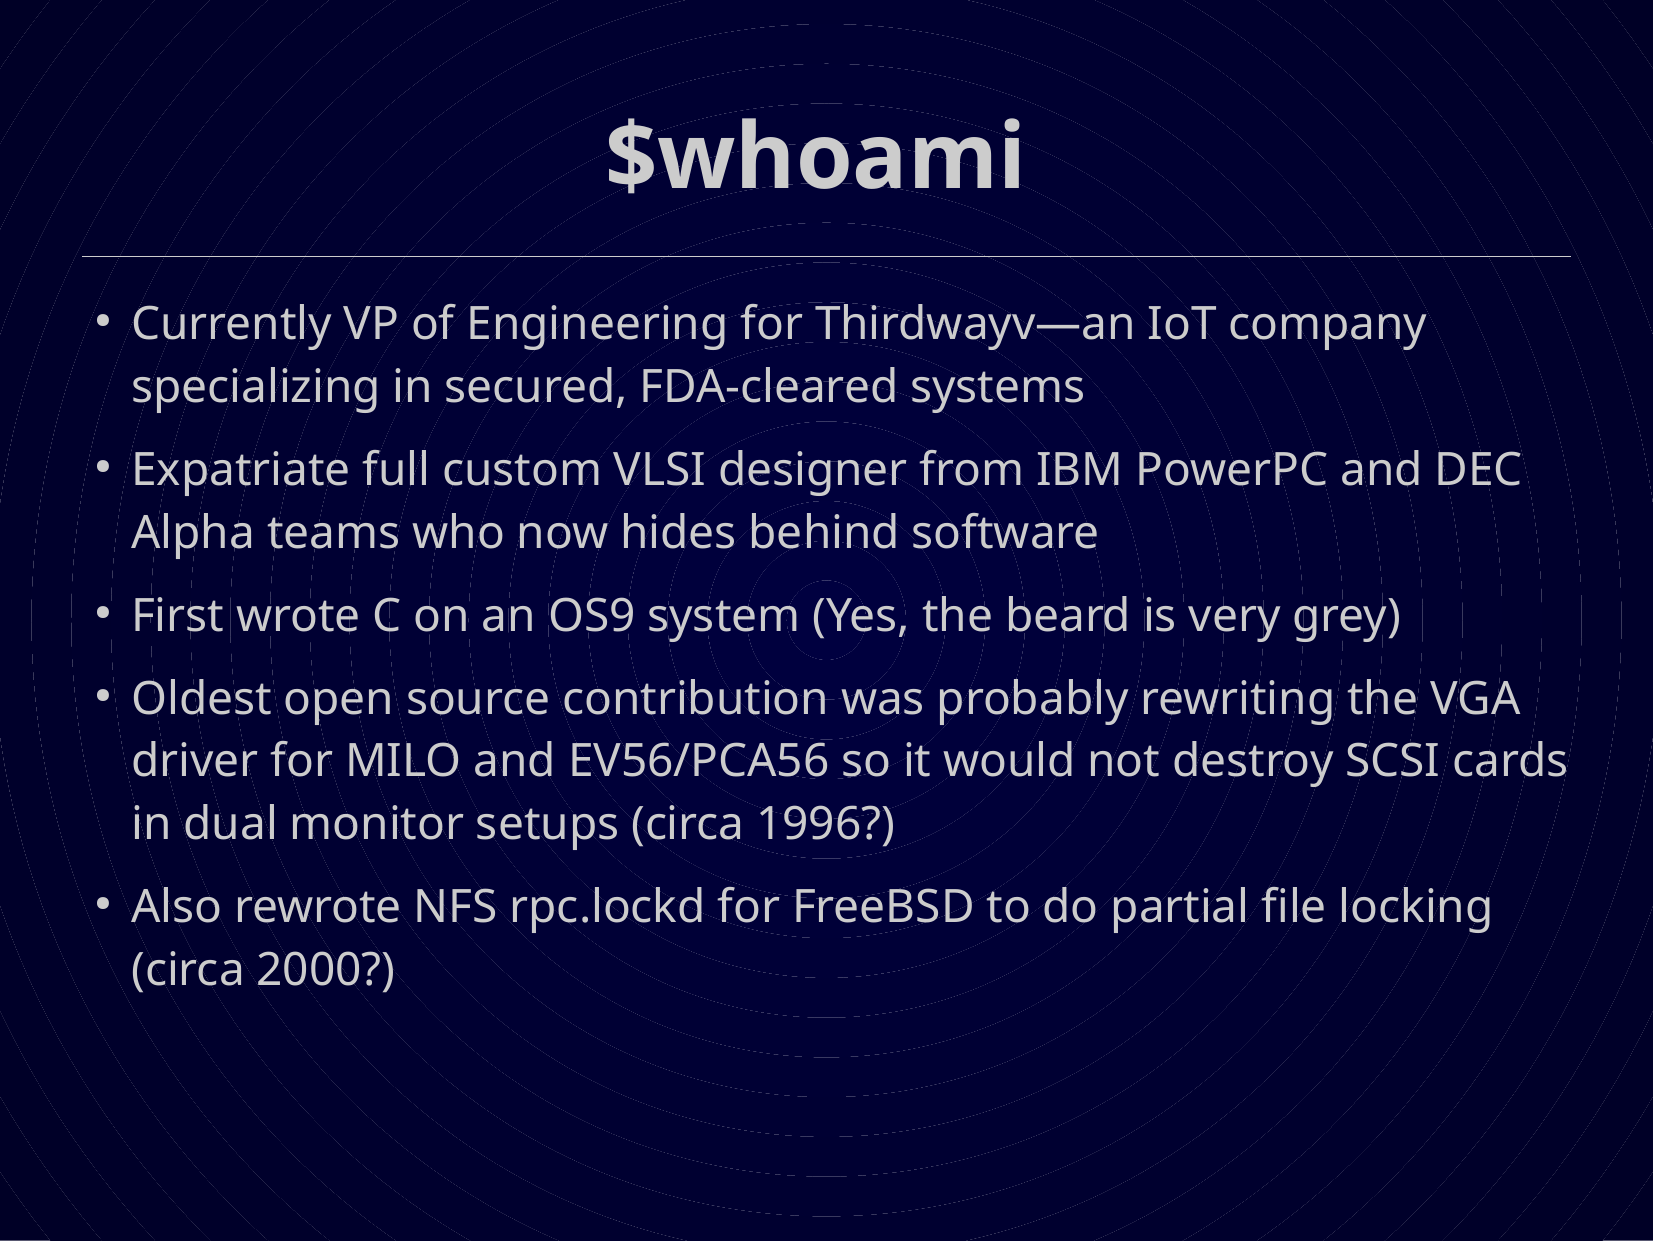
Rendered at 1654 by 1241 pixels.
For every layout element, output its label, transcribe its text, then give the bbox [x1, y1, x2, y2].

title $whoami [82, 49, 1571, 257]
list Currently VP of Engineering for Thirdwayv—an IoT company specializing in secured, FDA-cleared systems Expatriate full custom VLSI designer from IBM PowerPC and DEC Alpha teams who now hides behind software First wrote C on an OS9 system (Yes, the beard is very grey) Oldest open source contribution was probably rewriting the VGA driver for MILO and EV56/PCA56 so it would not destroy SCSI cards in dual monitor setups (circa 1996?) Also rewrote NFS rpc.lockd for FreeBSD to do partial file locking (circa 2000?) [82, 290, 1571, 1010]
